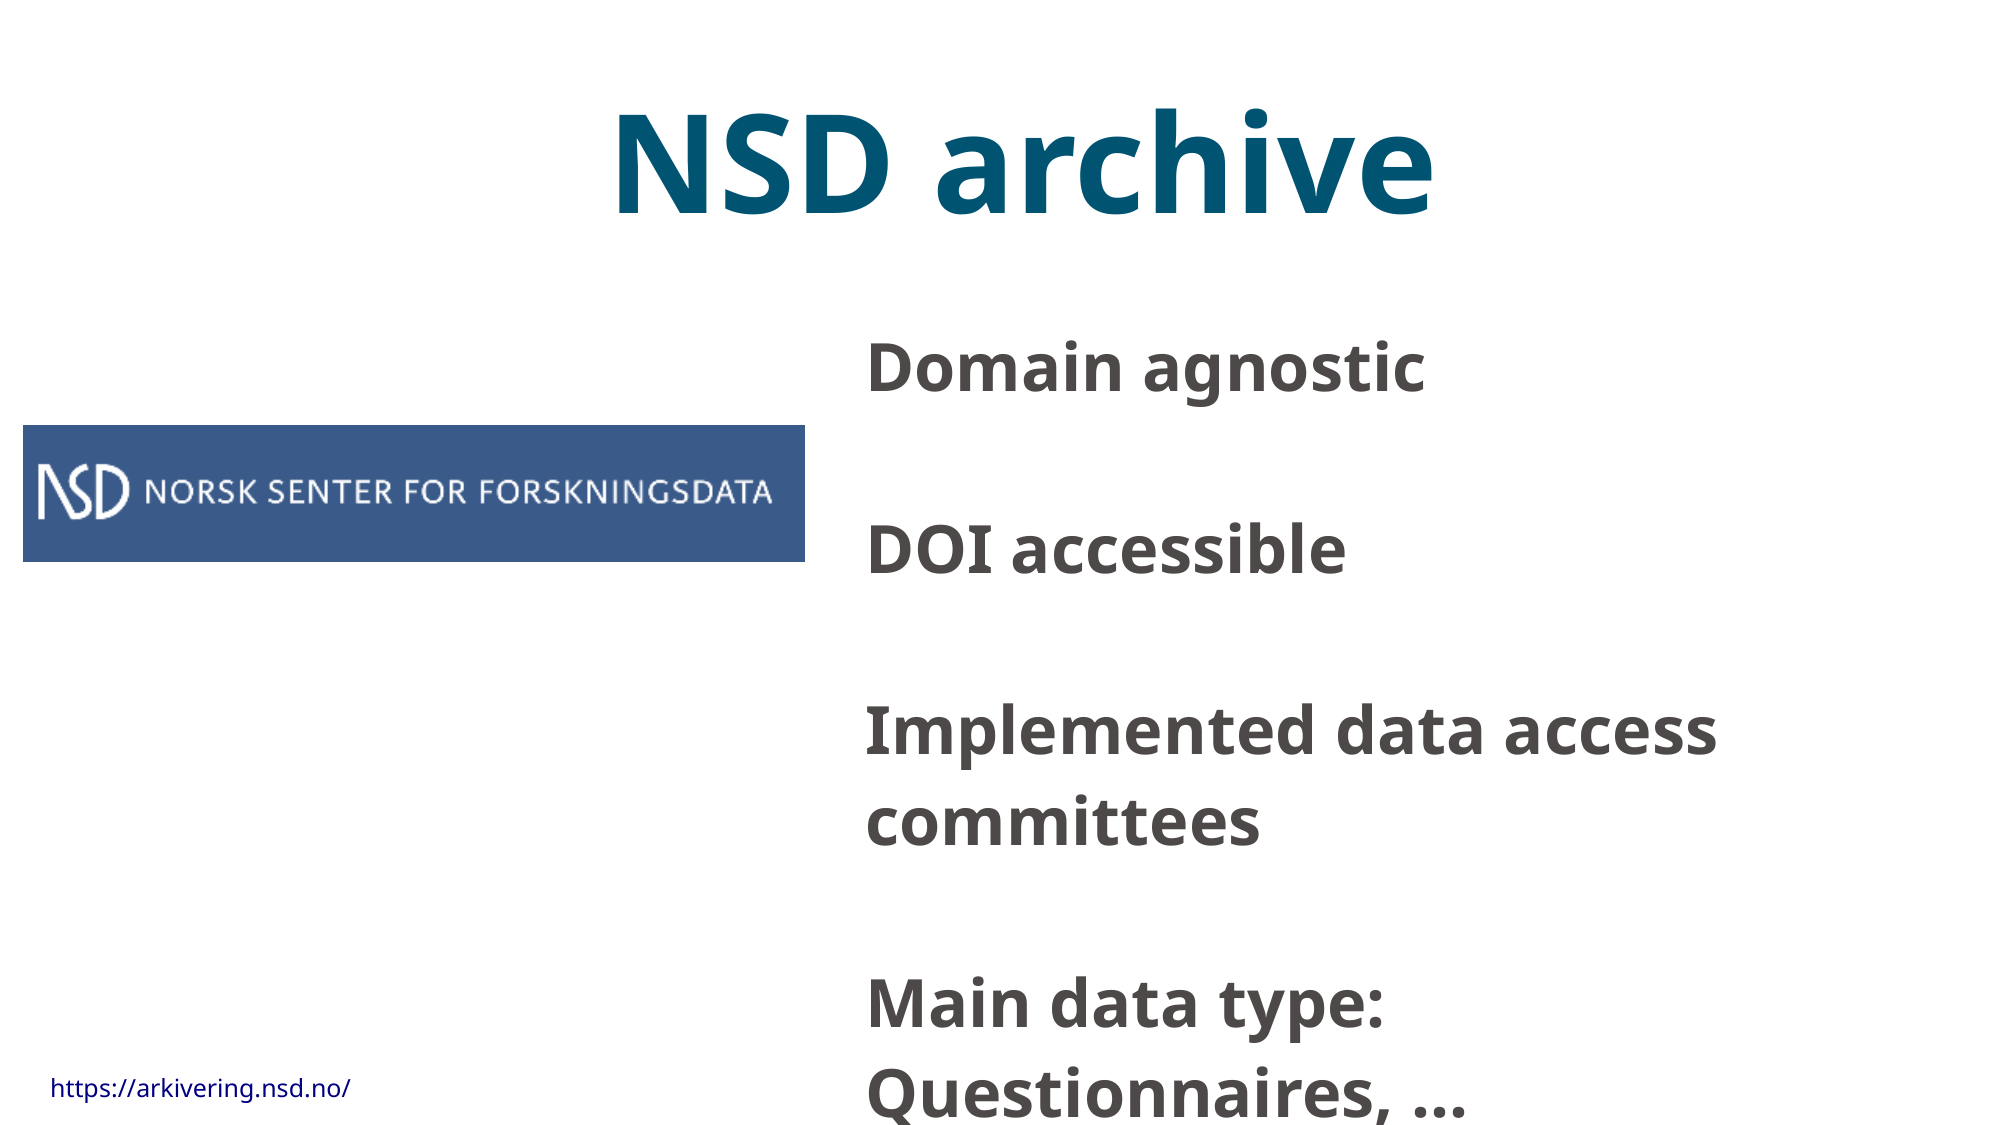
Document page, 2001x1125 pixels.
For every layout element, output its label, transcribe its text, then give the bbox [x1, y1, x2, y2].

picture [23, 425, 805, 562]
text_box https://arkivering.nsd.no/ [35, 1063, 326, 1103]
text_box NSD archive [592, 59, 1408, 212]
text_box Domain agnostic DOI accessible Implemented data access committees Main data type: Questionnaires, ... [814, 312, 1973, 795]
